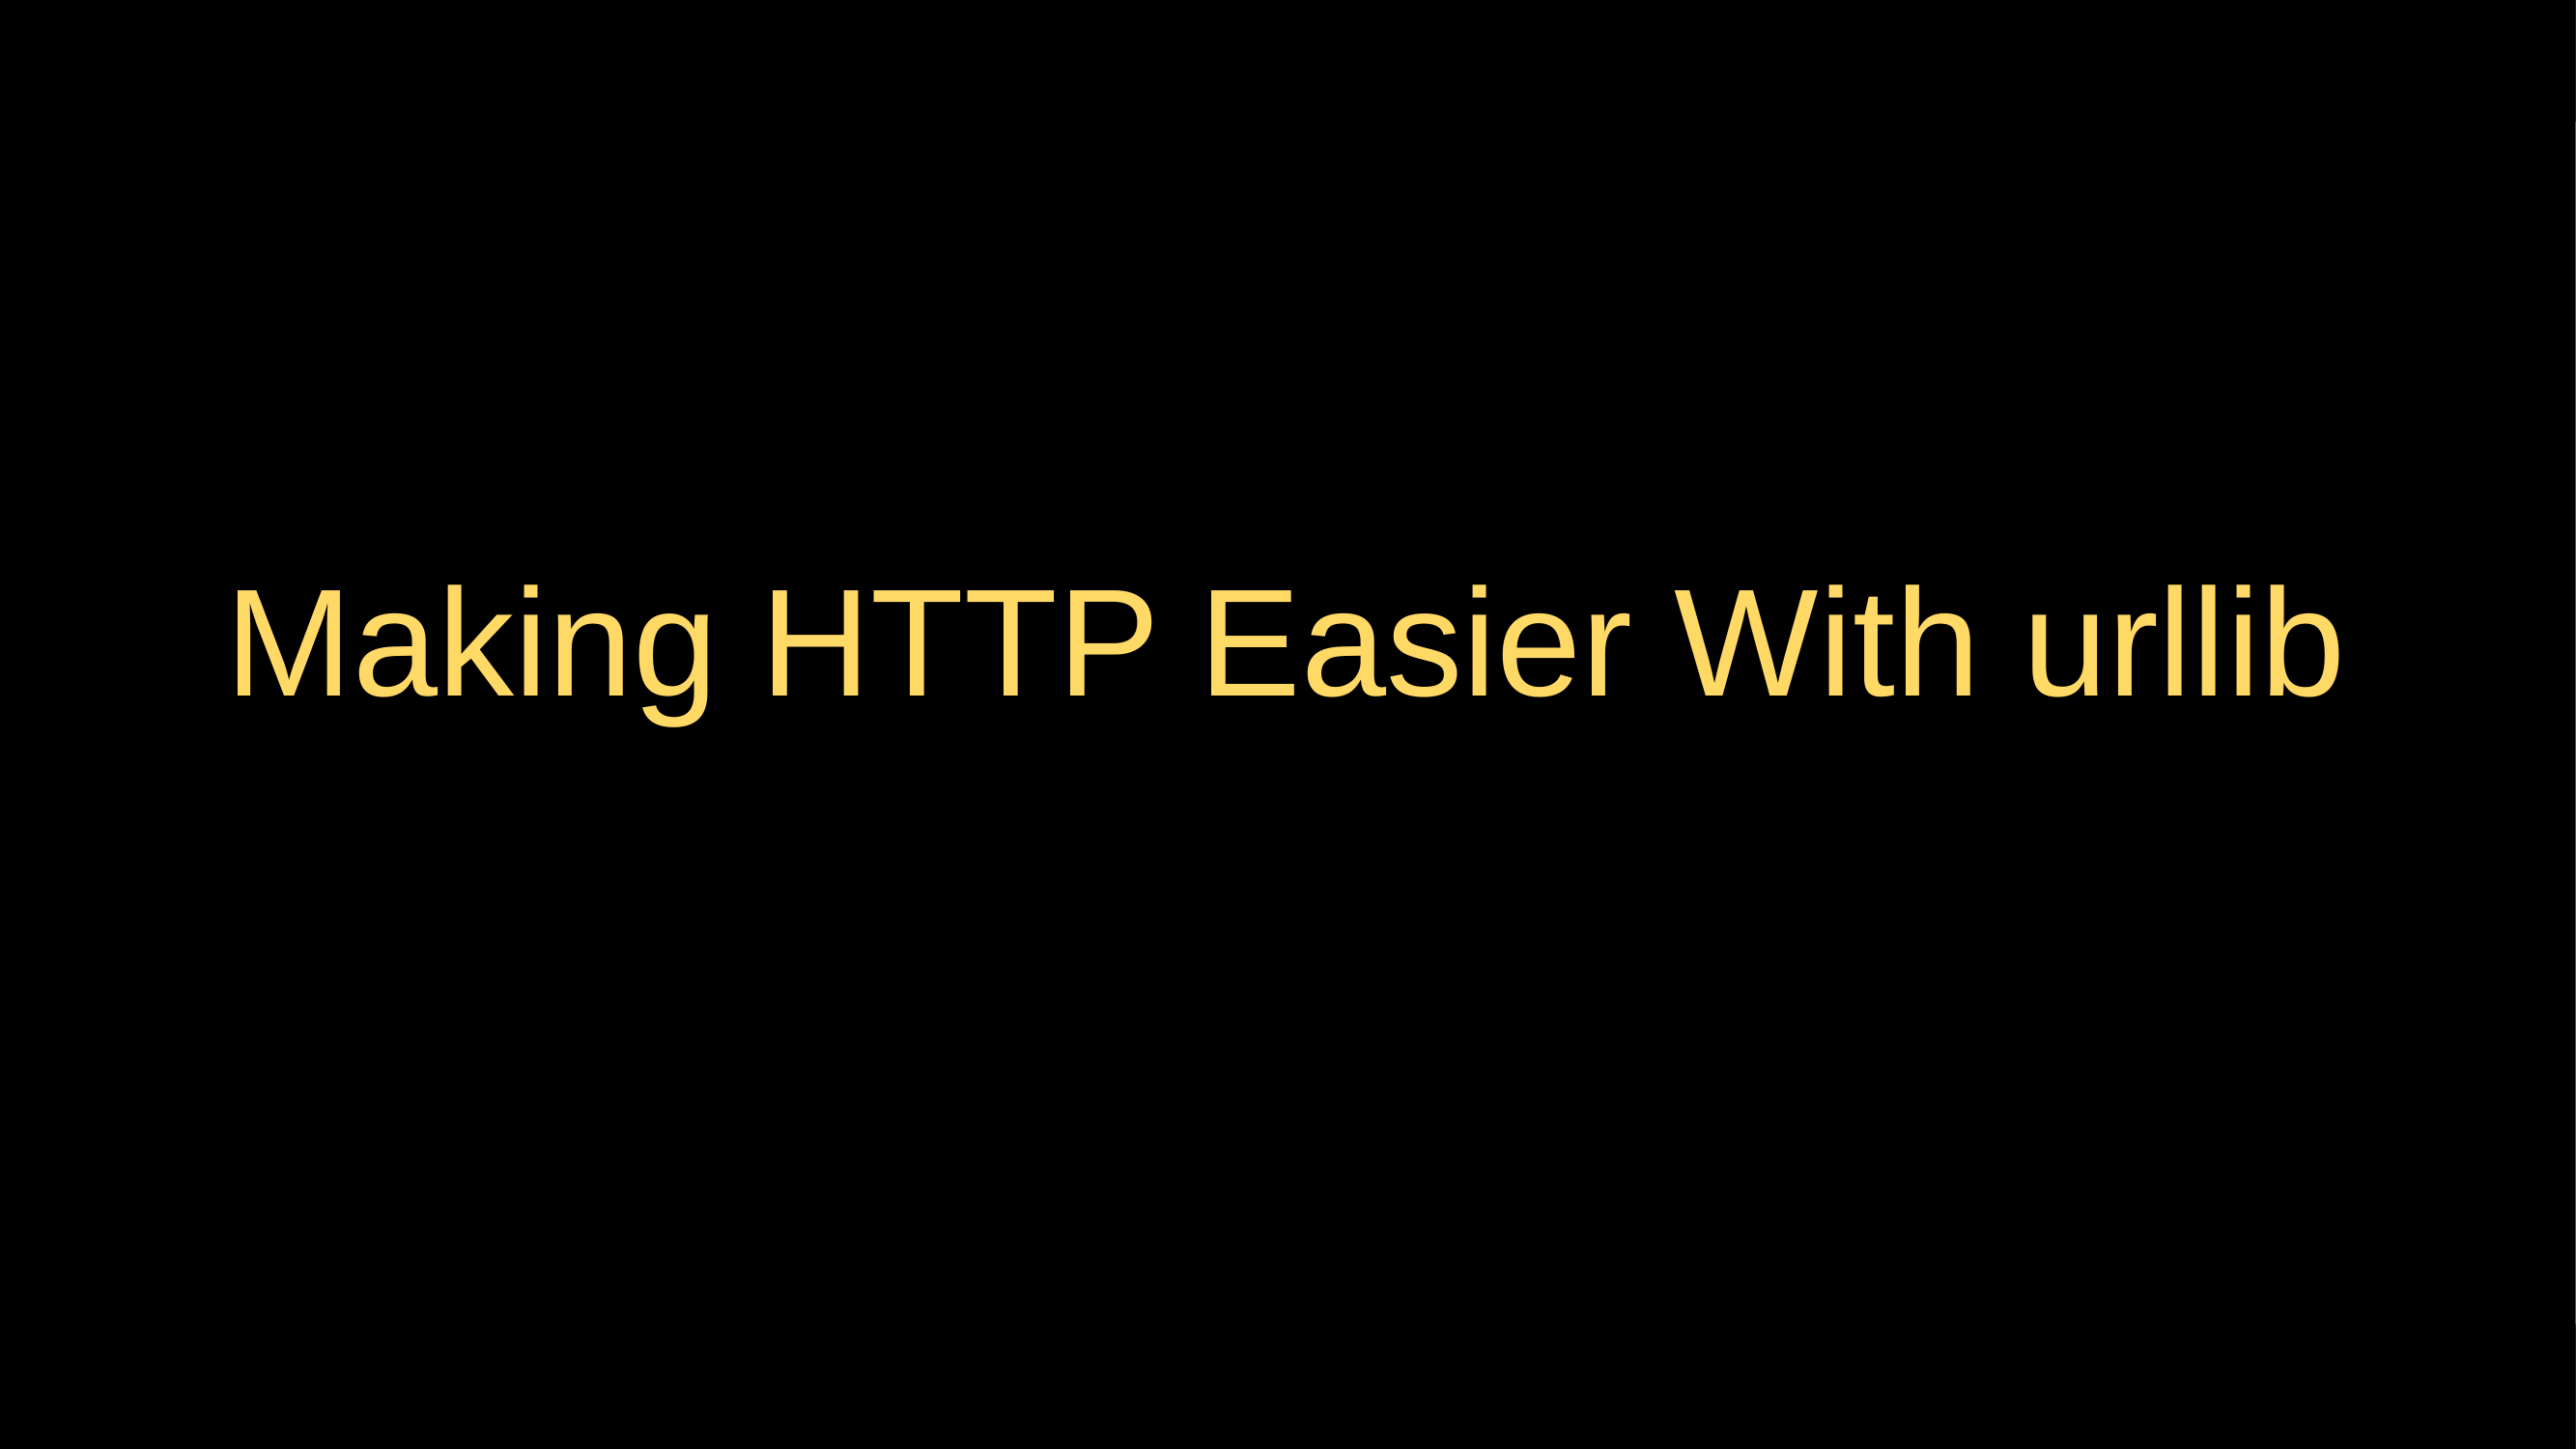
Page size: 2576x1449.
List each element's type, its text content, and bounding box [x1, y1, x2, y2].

title Making HTTP Easier With urllib [183, 243, 2391, 733]
